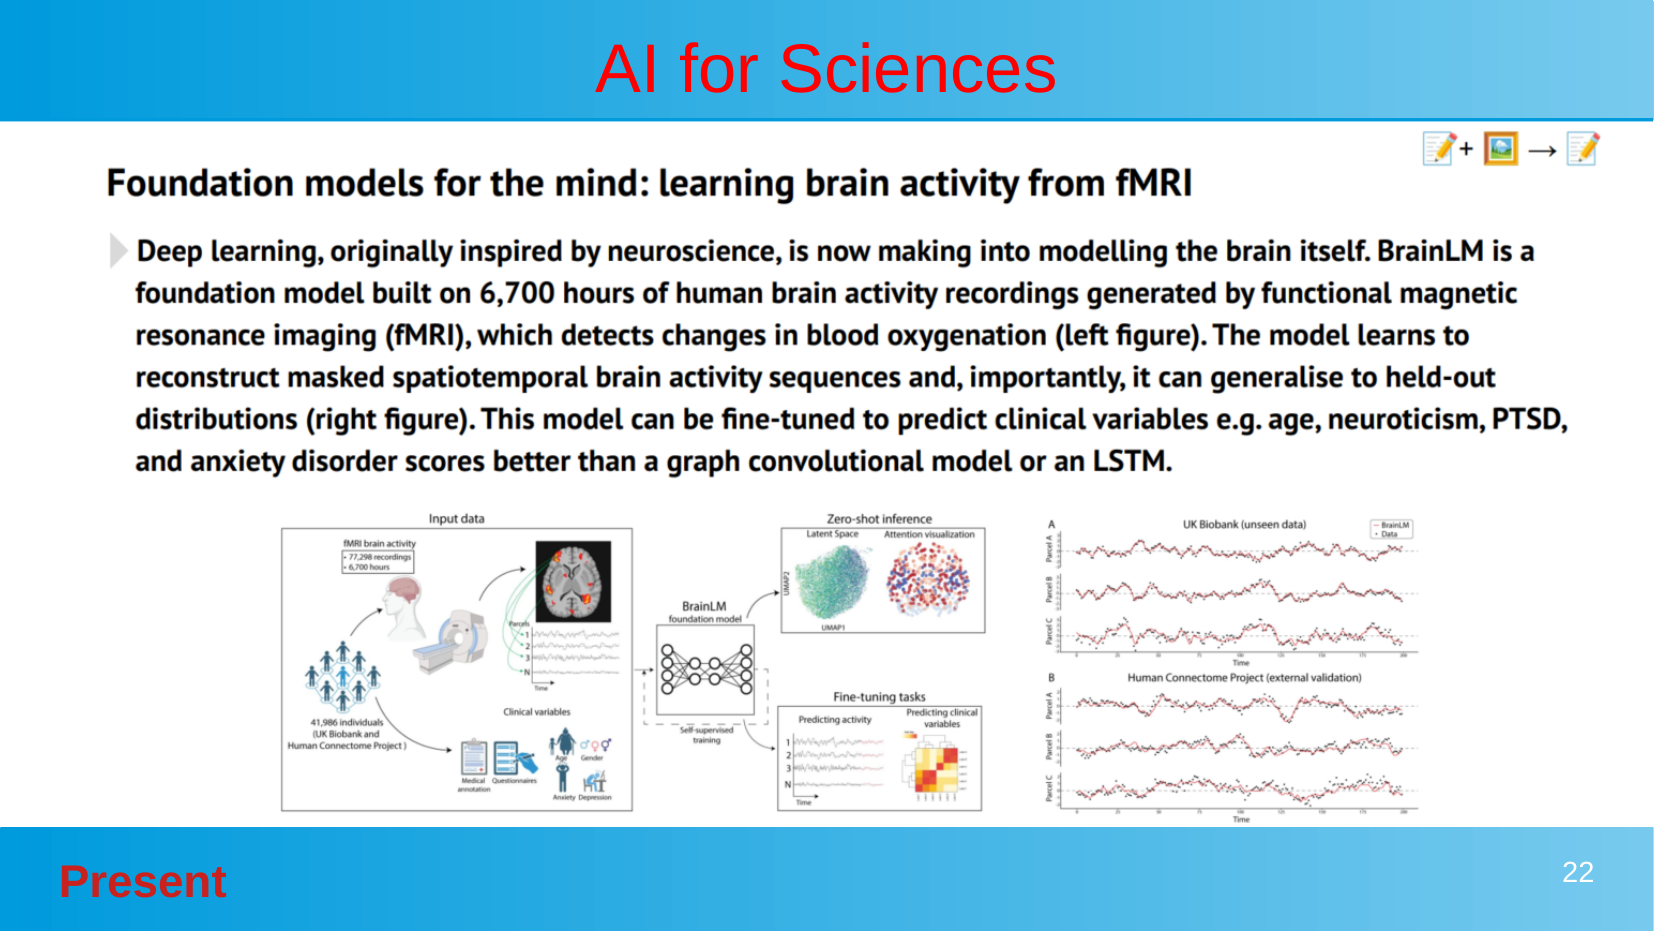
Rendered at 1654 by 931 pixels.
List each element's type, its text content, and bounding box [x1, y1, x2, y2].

picture [96, 127, 1603, 826]
title AI for Sciences [59, 29, 1595, 108]
